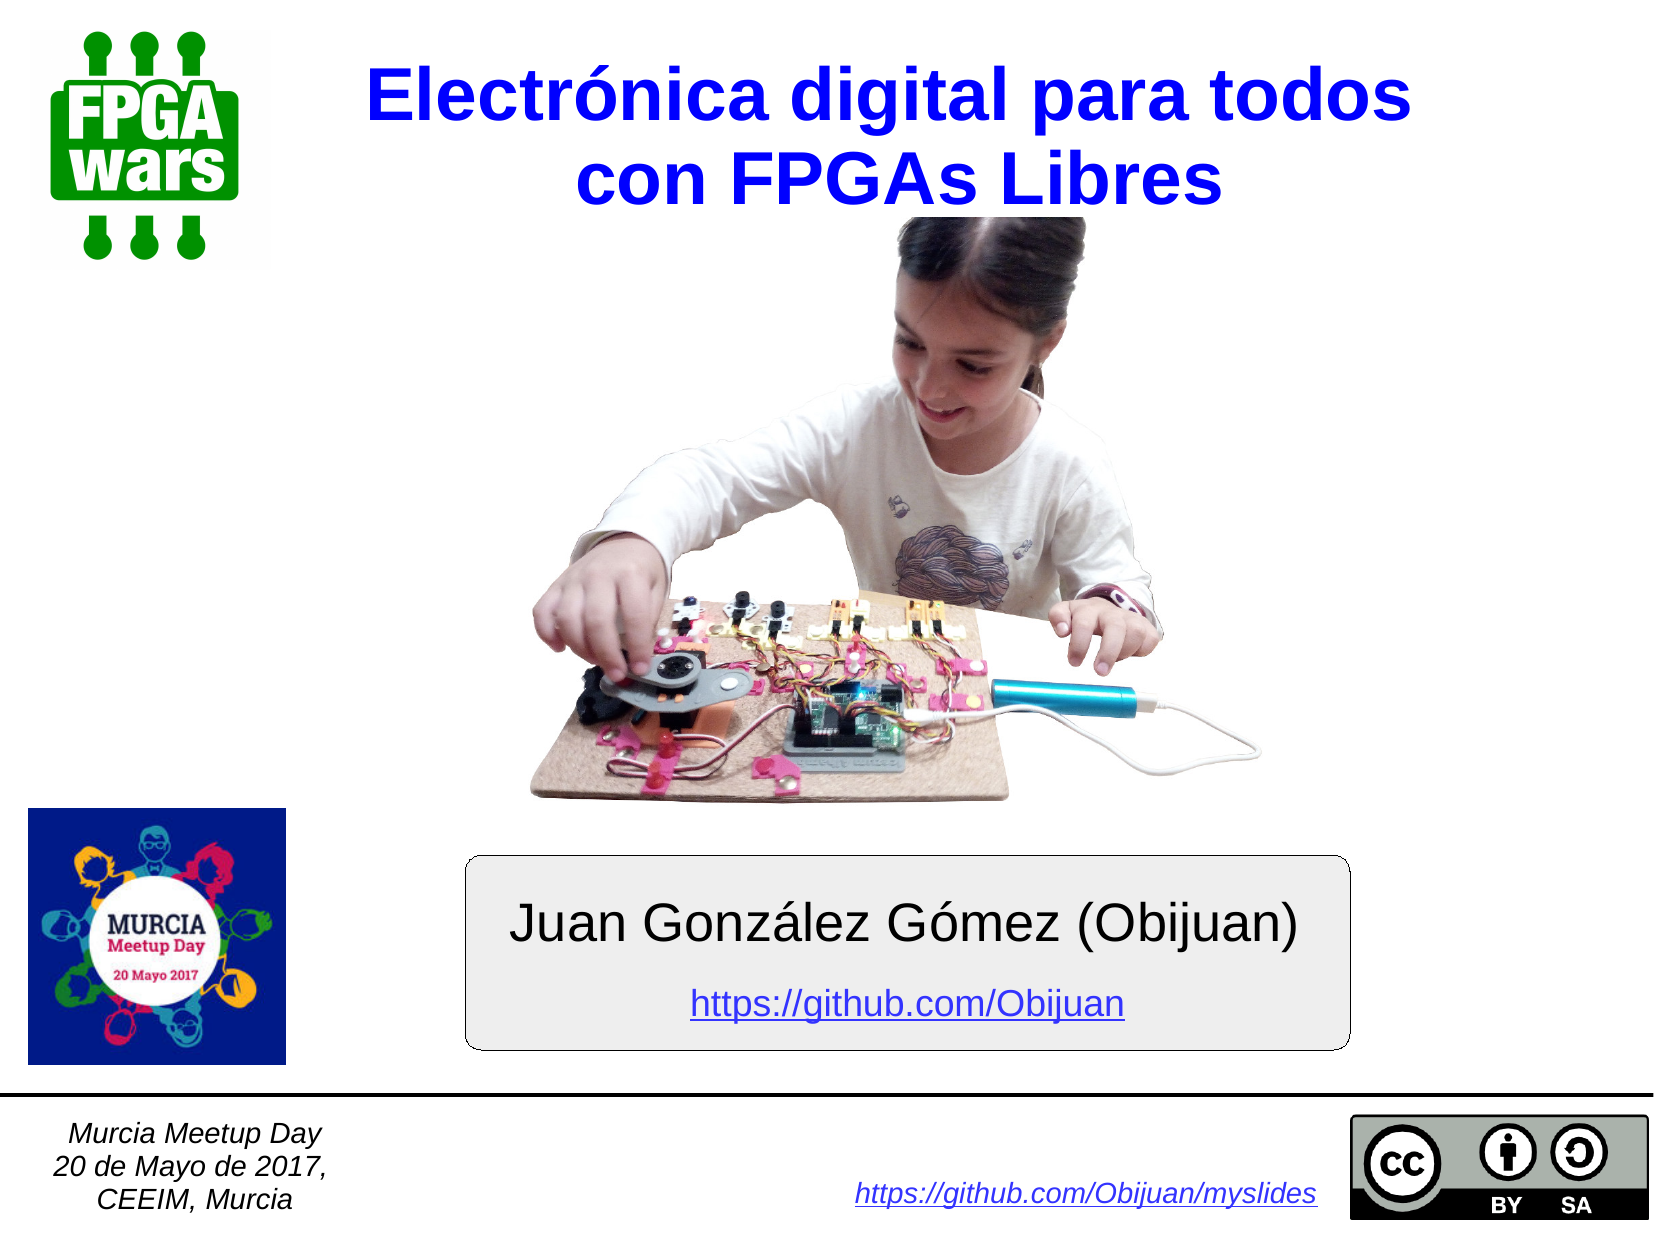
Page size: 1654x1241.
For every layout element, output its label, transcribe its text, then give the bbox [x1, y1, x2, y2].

picture [30, 30, 271, 271]
text_box [465, 855, 1351, 1051]
picture [1350, 1103, 1649, 1231]
text_box https://github.com/Obijuan [675, 975, 1141, 1032]
picture [28, 808, 286, 1066]
text_box https://github.com/Obijuan/myslides [840, 1170, 1366, 1227]
text_box Murcia Meetup Day 20 de Mayo de 2017, CEEIM, Murcia [15, 1110, 376, 1224]
picture [495, 241, 1306, 826]
title Electrónica digital para todos con FPGAs Libres [300, 32, 1501, 241]
text_box Juan González Gómez (Obijuan) [495, 885, 1336, 976]
